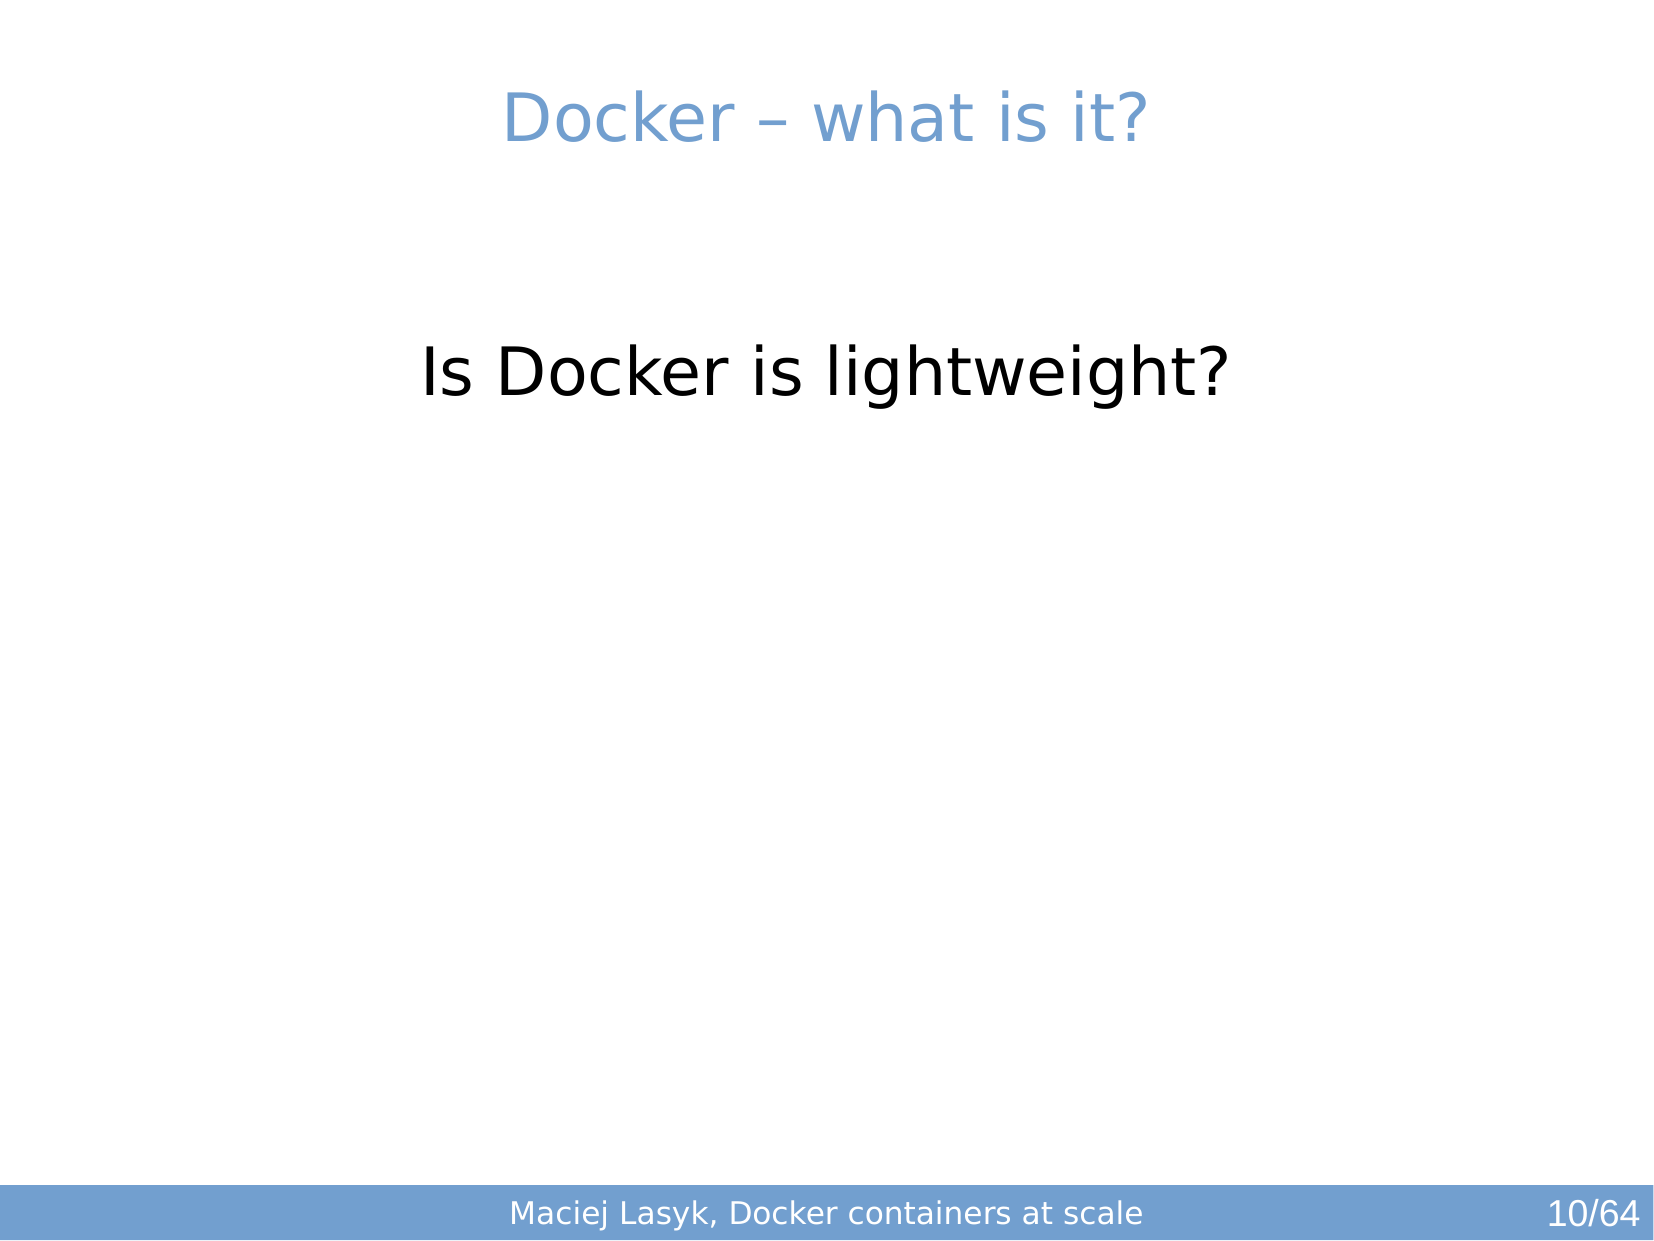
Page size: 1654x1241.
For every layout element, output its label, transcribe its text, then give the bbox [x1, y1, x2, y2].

text_box 10/64 [1521, 1185, 1654, 1241]
text_box Is Docker is lightweight? [405, 325, 1249, 631]
text_box Docker – what is it? [487, 72, 1167, 166]
text_box Maciej Lasyk, Docker containers at scale [494, 1188, 1160, 1240]
text_box [0, 1185, 1521, 1241]
